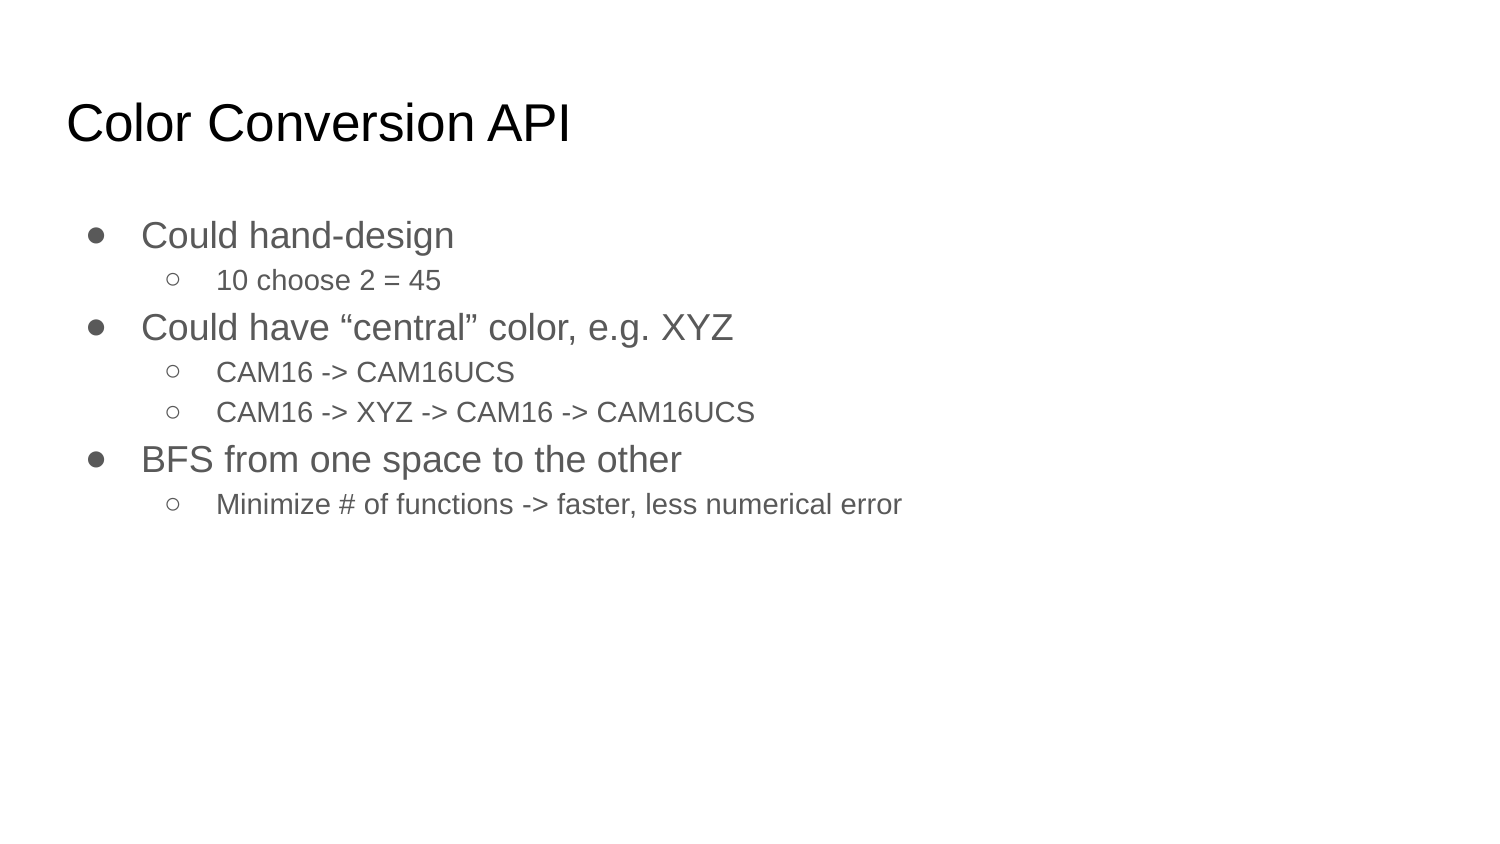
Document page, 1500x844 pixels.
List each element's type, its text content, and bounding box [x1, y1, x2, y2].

title Color Conversion API [51, 72, 1449, 167]
list Could hand-design 10 choose 2 = 45 Could have “central” color, e.g. XYZ CAM16 -> CAM16UCS CAM16 -> XYZ -> CAM16 -> CAM16UCS BFS from one space to the other Minimize # of functions -> faster, less numerical error [51, 189, 1449, 750]
